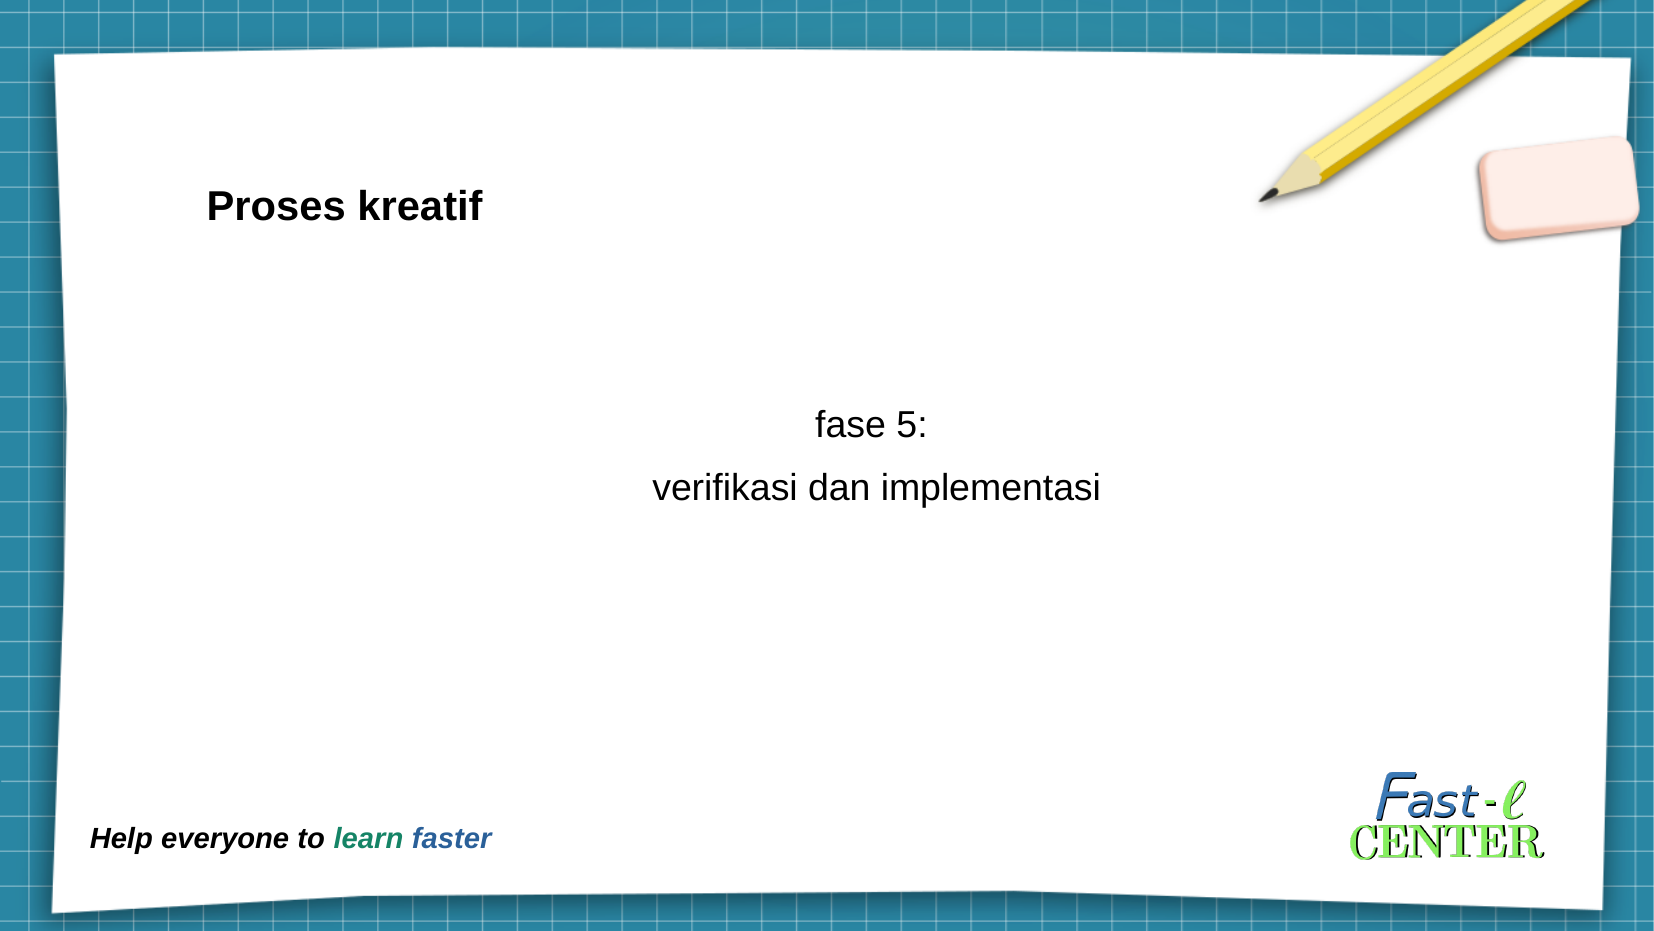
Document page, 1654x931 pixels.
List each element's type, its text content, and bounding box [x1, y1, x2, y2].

text_box Proses kreatif [191, 175, 676, 240]
text_box fase 5: verifikasi dan implementasi [637, 375, 1117, 516]
text_box Help everyone to learn faster [75, 814, 507, 863]
picture [0, 0, 1654, 931]
